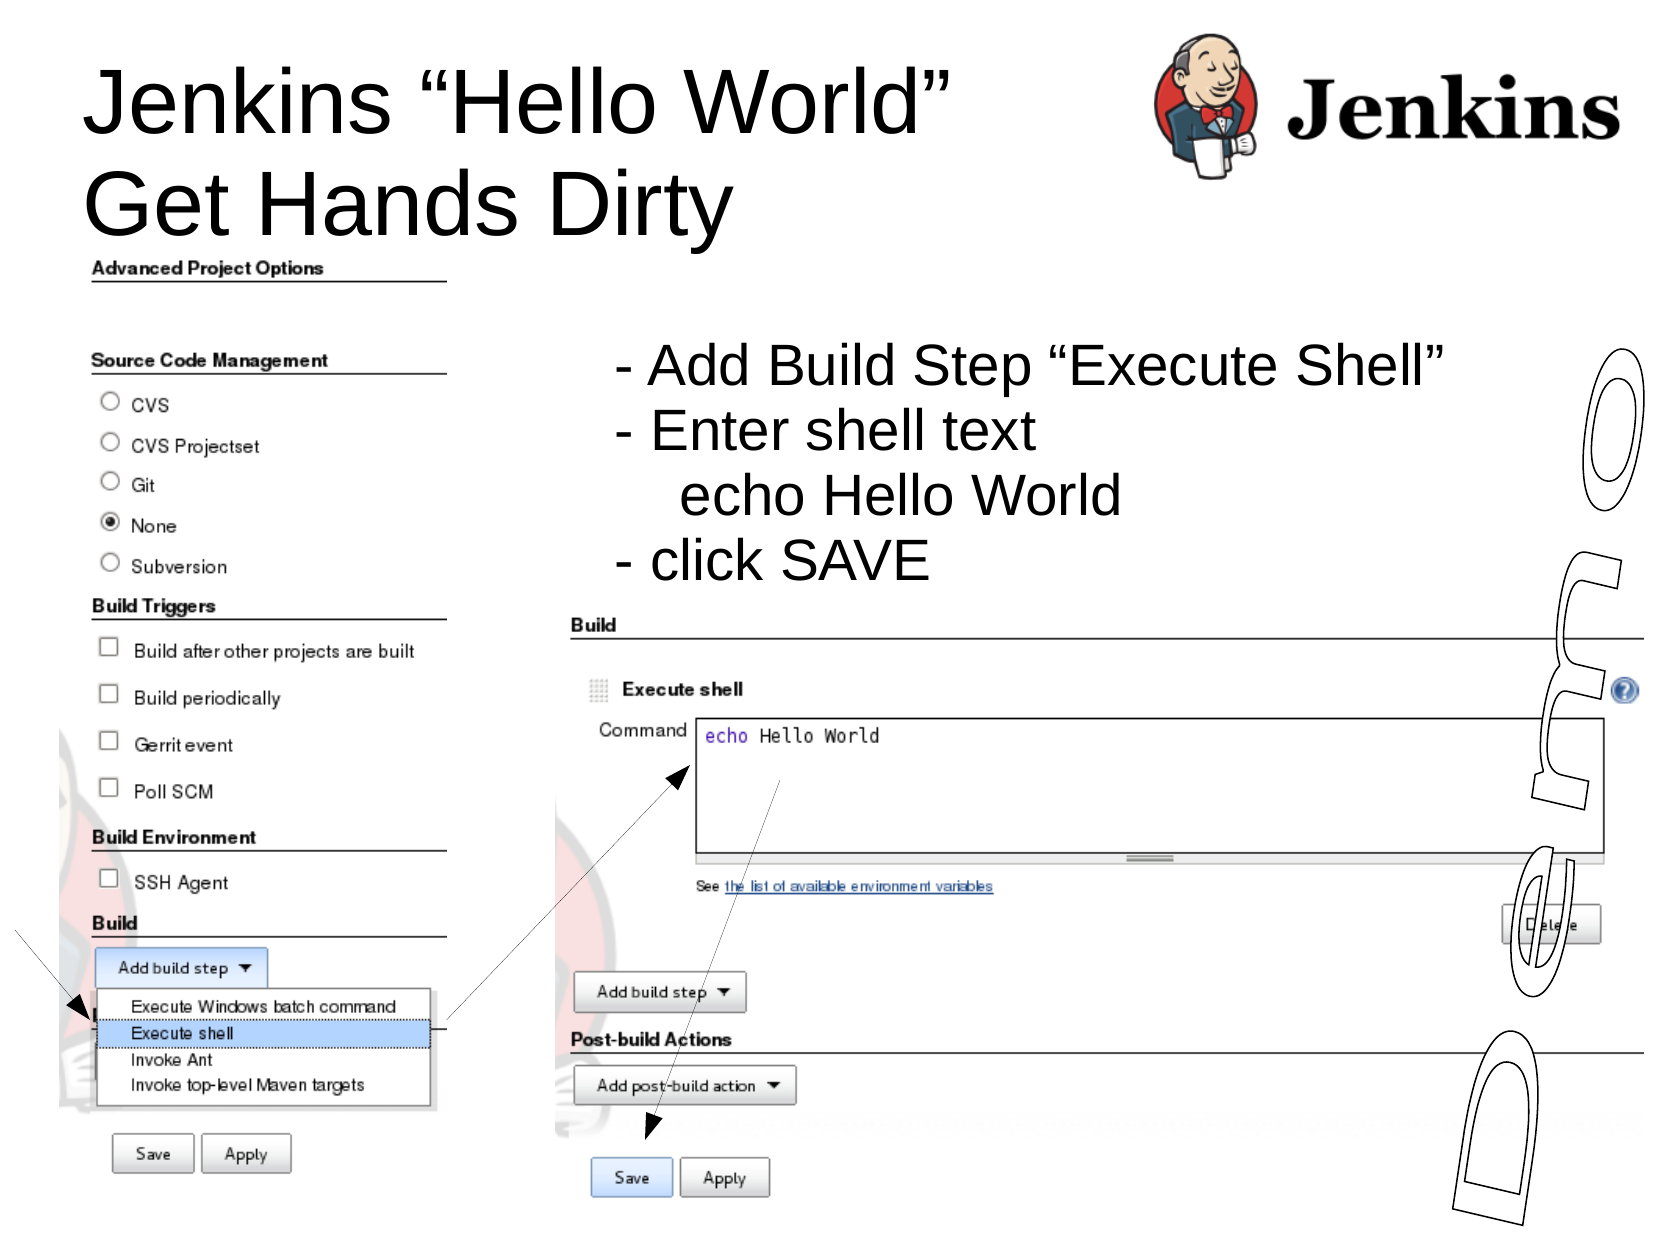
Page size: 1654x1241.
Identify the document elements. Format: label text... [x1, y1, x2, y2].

text_box - Add Build Step “Execute Shell” - Enter shell text echo Hello World - click SAVE [600, 325, 1460, 601]
text_box Demo [1583, 349, 1644, 511]
text_box Demo [1452, 1031, 1538, 1226]
picture [1465, 1063, 1528, 1194]
picture [1140, 29, 1623, 181]
text_box Demo [1510, 846, 1575, 997]
picture [59, 242, 447, 1185]
picture [555, 607, 1644, 1212]
title Jenkins “Hello World” Get Hands Dirty [82, 49, 1571, 257]
text_box Demo [1531, 552, 1622, 810]
